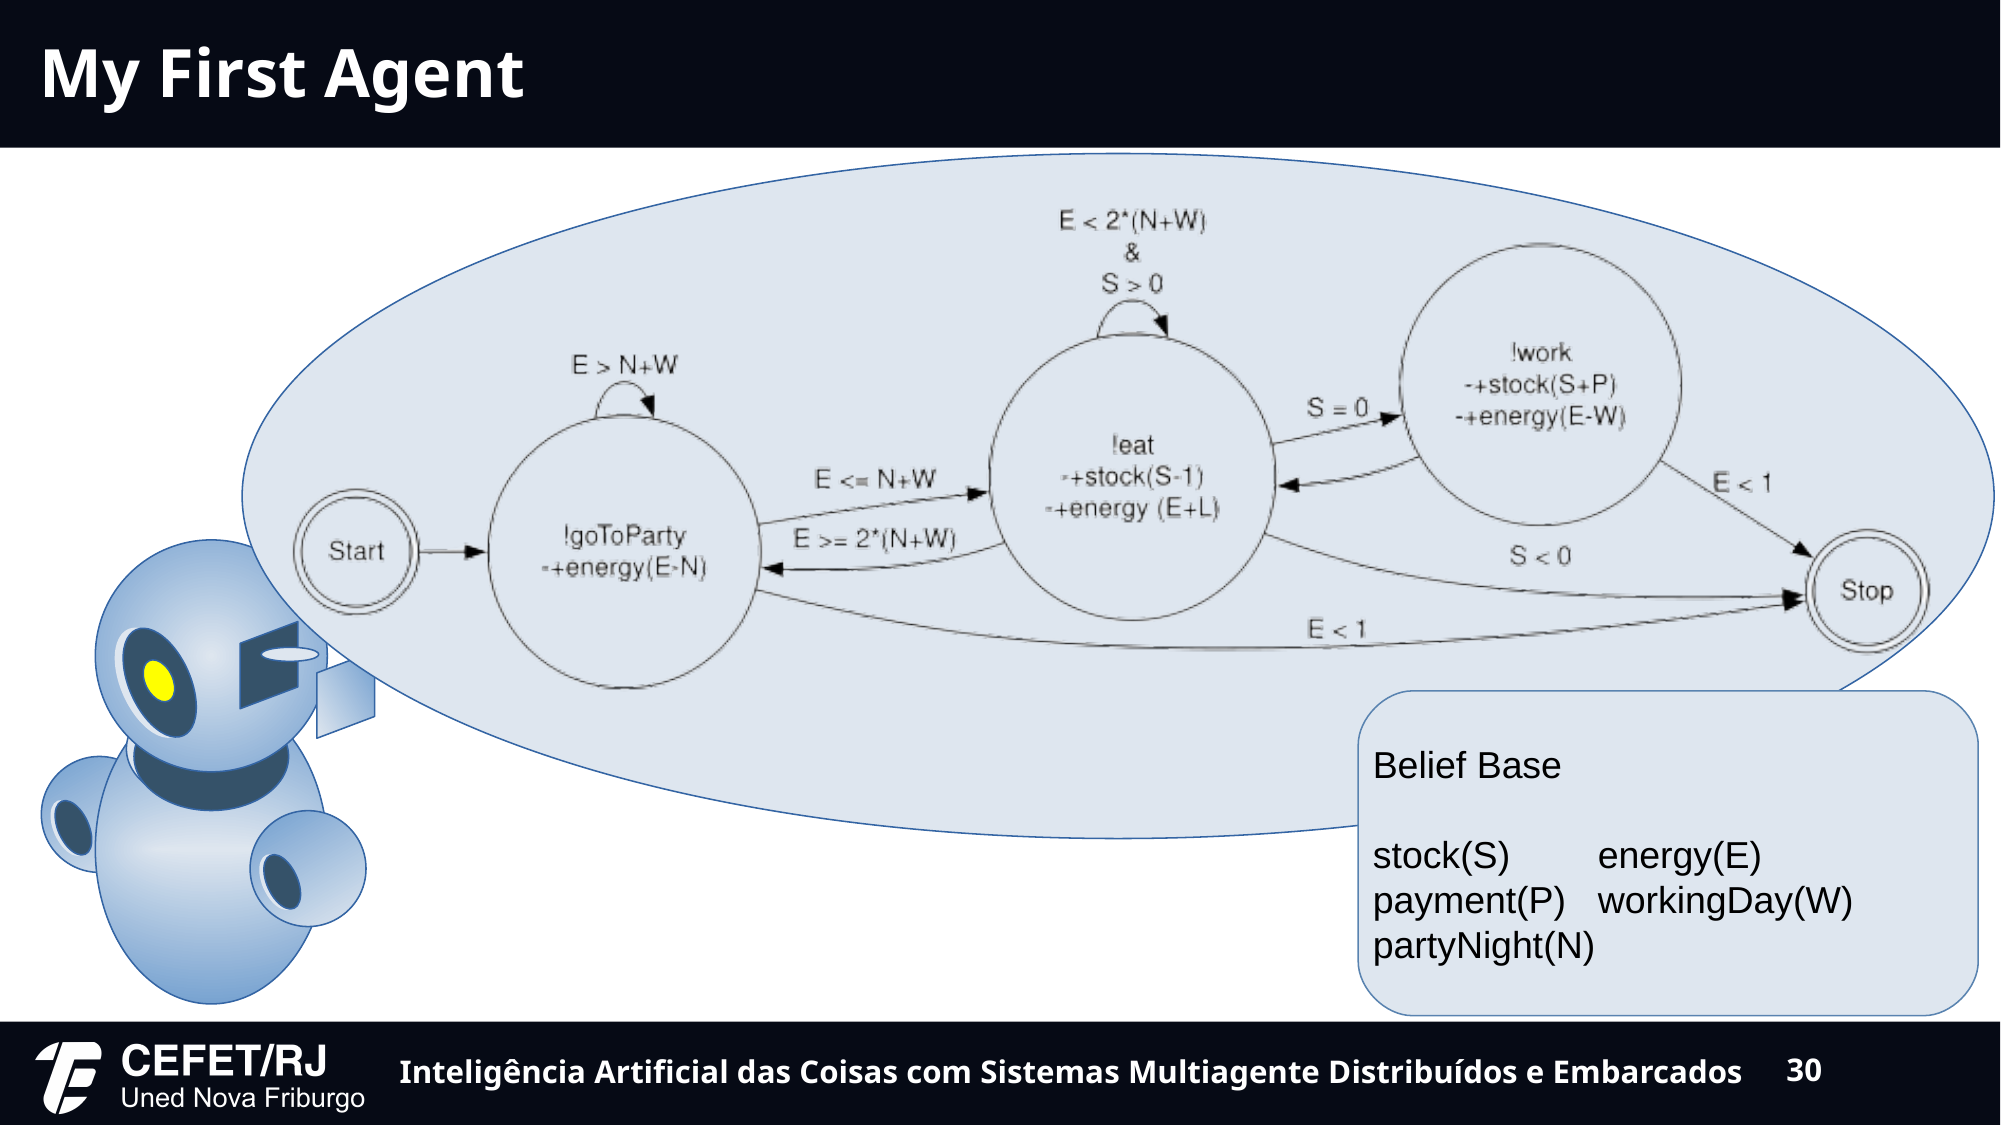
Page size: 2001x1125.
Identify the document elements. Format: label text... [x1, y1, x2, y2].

text_box [1941, 378, 1995, 614]
text_box [41, 387, 375, 1004]
text_box Belief Base stock(S) energy(E) payment(P) workingDay(W) partyNight(N) [1358, 694, 1979, 1016]
picture [0, 1001, 398, 1125]
text_box My First Agent [25, 23, 1999, 119]
picture [287, 197, 1941, 698]
text_box [690, 153, 1546, 197]
text_box [410, 698, 1386, 839]
